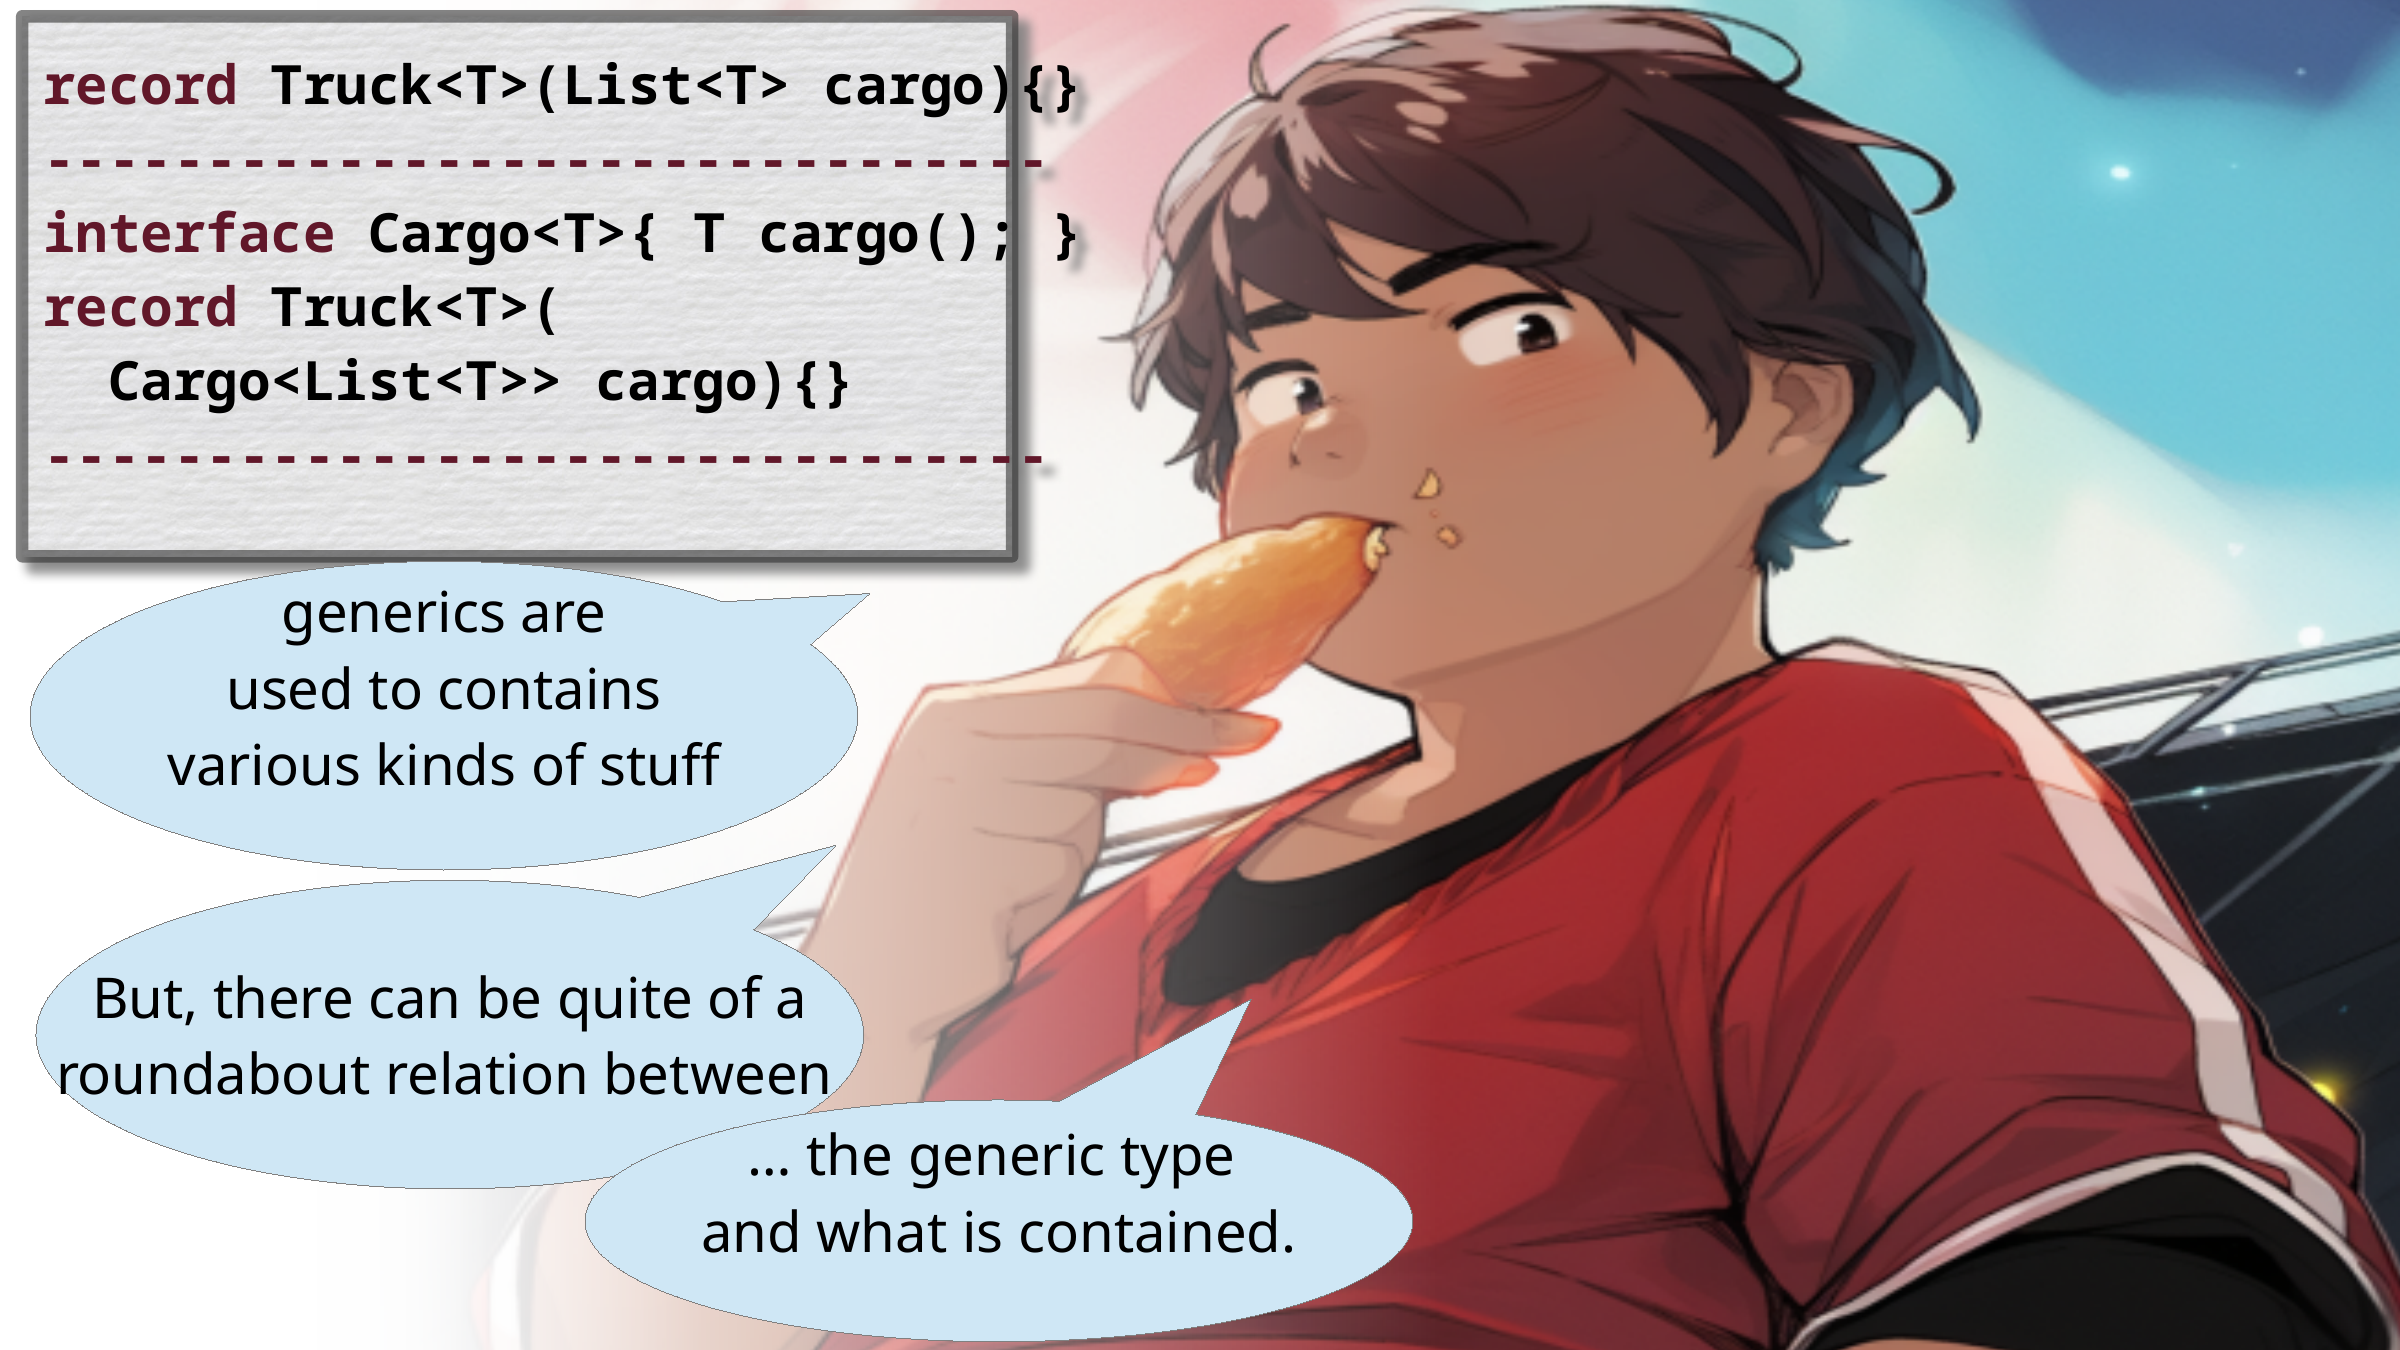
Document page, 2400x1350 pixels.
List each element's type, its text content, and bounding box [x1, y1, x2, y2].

picture [1441, 0, 2400, 1350]
text_box … the generic type and what is contained. [585, 999, 1413, 1342]
text_box But, there can be quite of a roundabout relation between [35, 845, 864, 1189]
text_box [315, 0, 1441, 1350]
text_box generics are used to contains various kinds of stuff [30, 561, 870, 871]
text_box record Truck<T>(List<T> cargo){} ------------------------------- interface Cargo<T>{ T cargo(); } record Truck<T>( Cargo<List<T>> cargo){} ------------------------------- [22, 16, 1013, 557]
